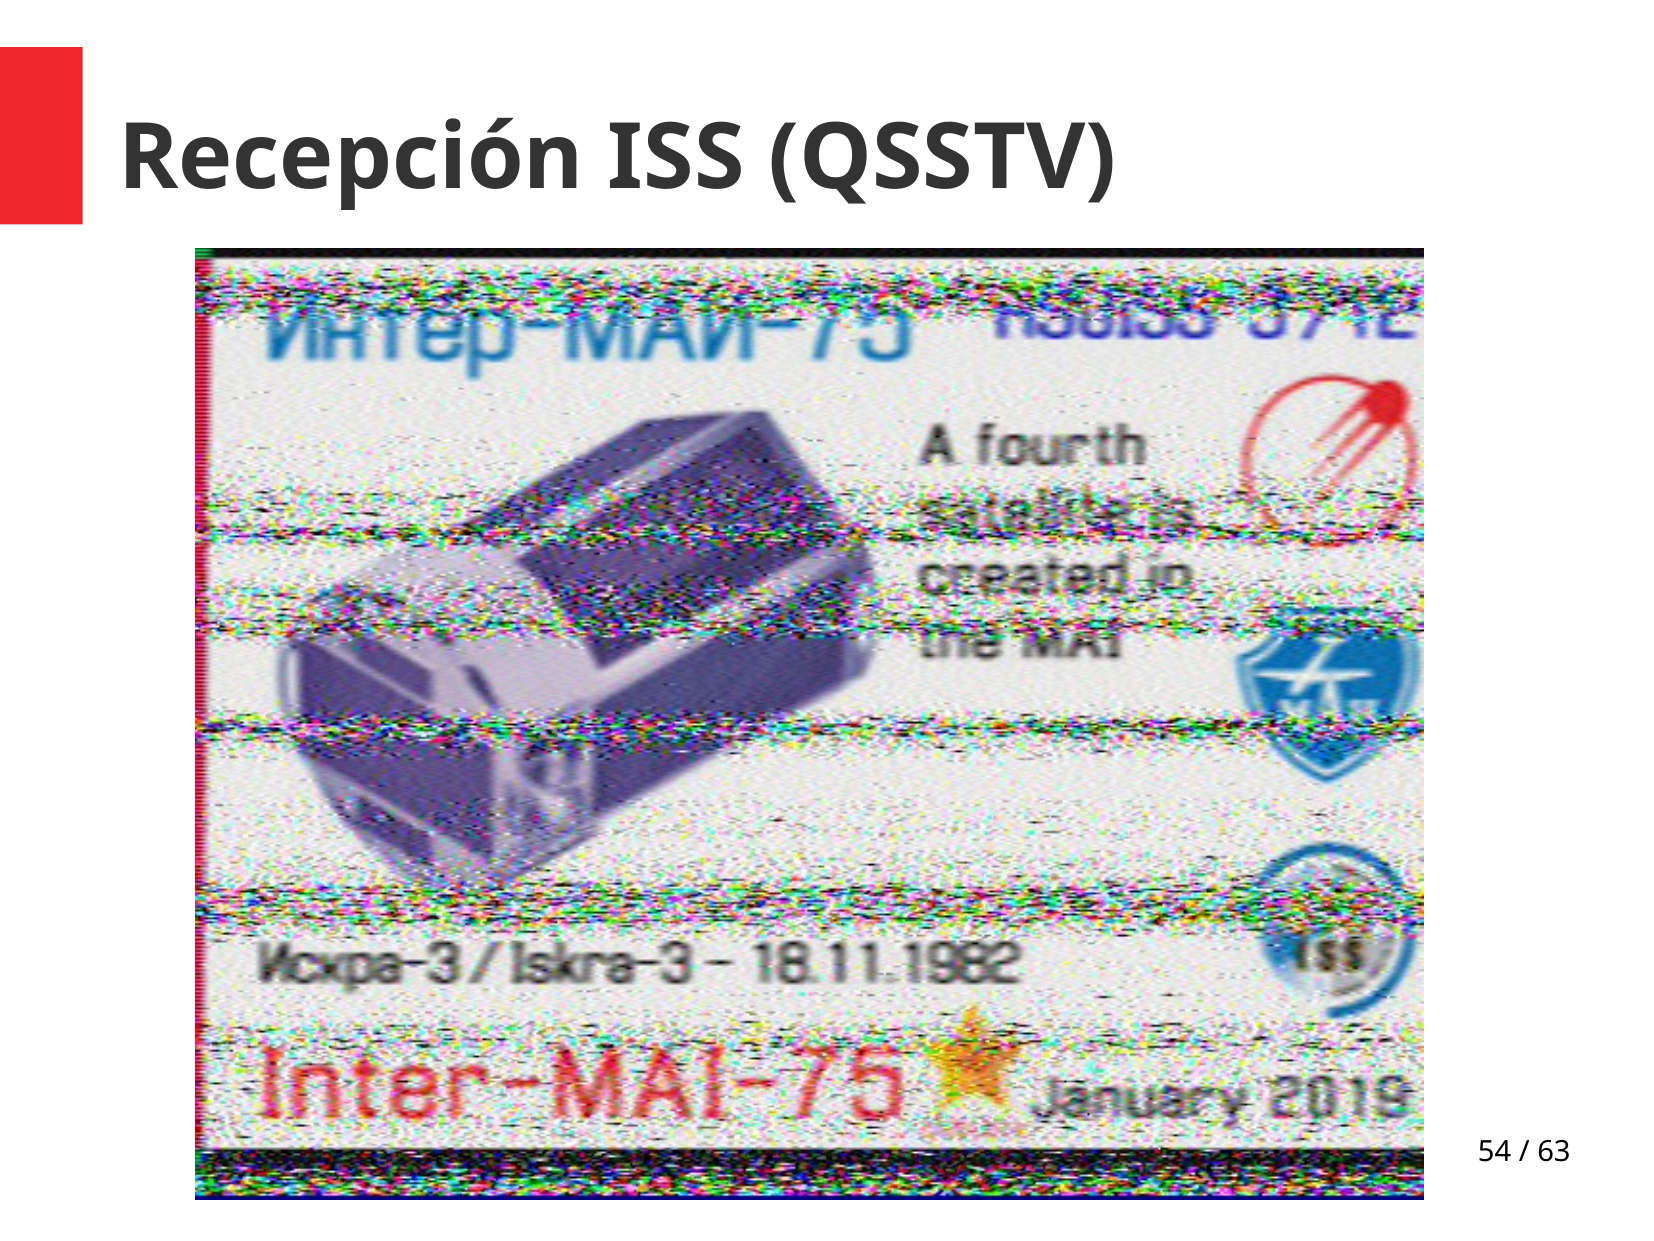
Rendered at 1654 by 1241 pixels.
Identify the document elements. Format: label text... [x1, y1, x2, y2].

picture [195, 248, 1424, 1201]
title Recepción ISS (QSSTV) [118, 49, 1571, 257]
